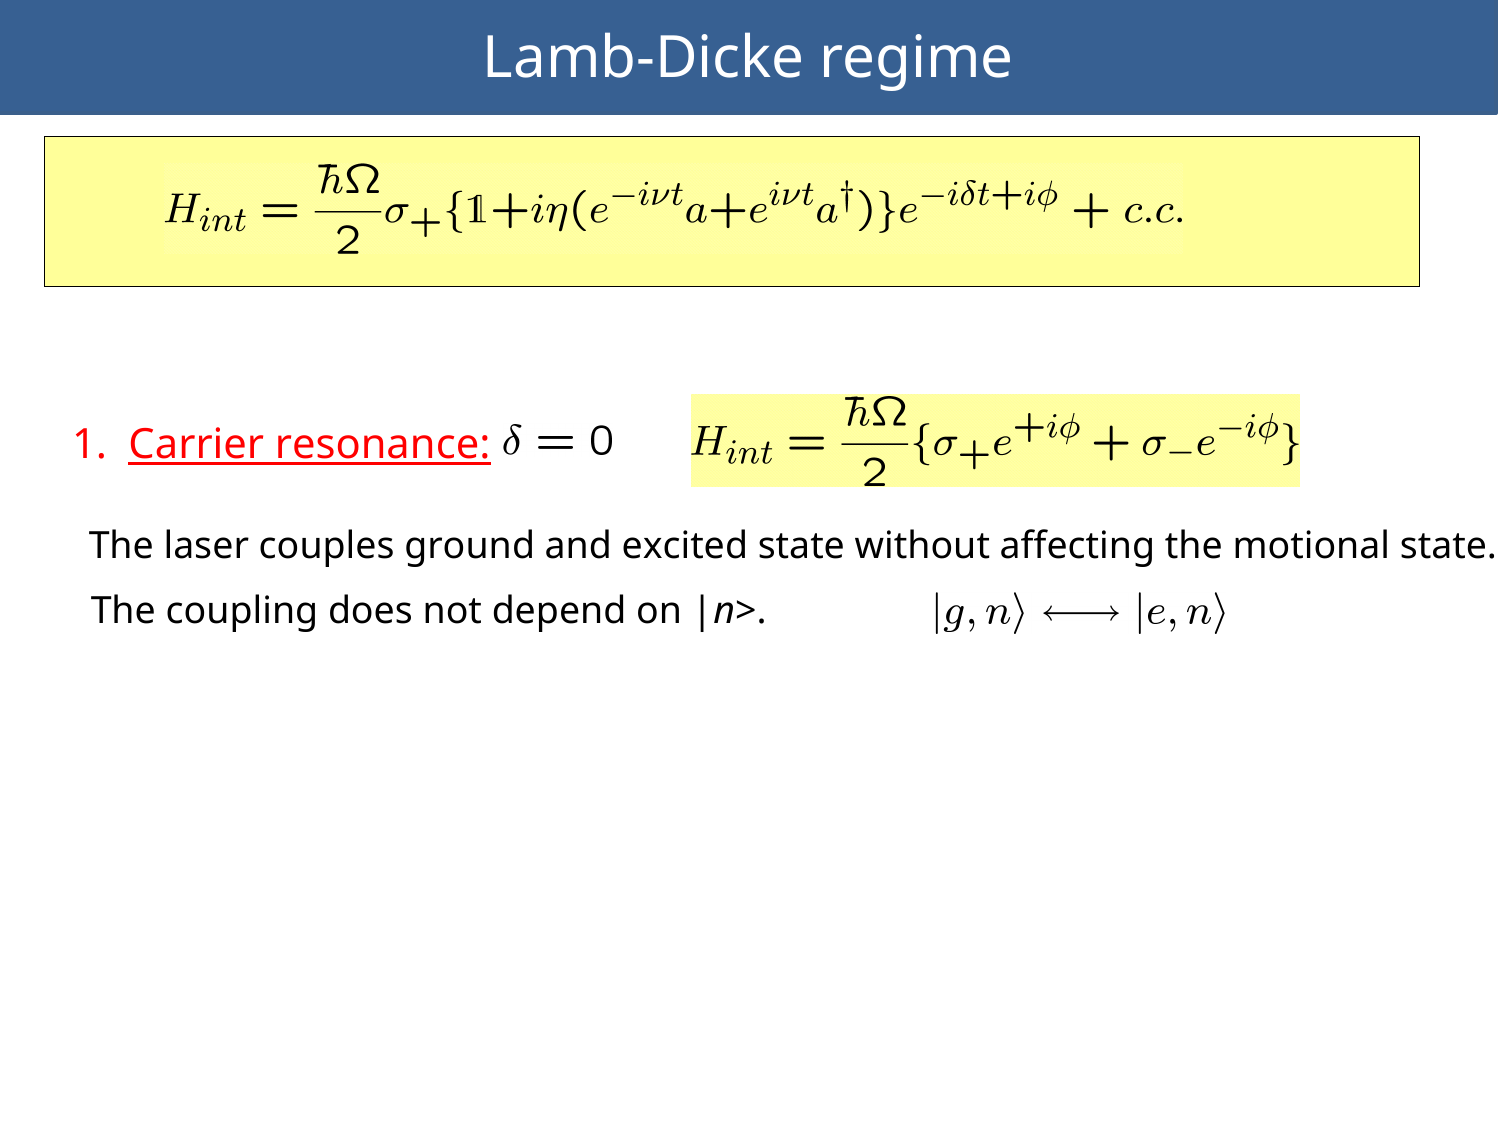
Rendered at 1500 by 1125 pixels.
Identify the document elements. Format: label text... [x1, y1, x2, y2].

picture [691, 394, 1300, 487]
text_box [44, 136, 1420, 287]
text_box The laser couples ground and excited state without affecting the motional state. [73, 513, 1500, 574]
text_box Carrier resonance: [57, 409, 506, 475]
picture [934, 592, 1226, 635]
picture [506, 423, 613, 457]
text_box The coupling does not depend on |n>. [76, 578, 782, 639]
picture [164, 163, 1183, 254]
title Lamb-Dicke regime [0, 0, 1497, 122]
